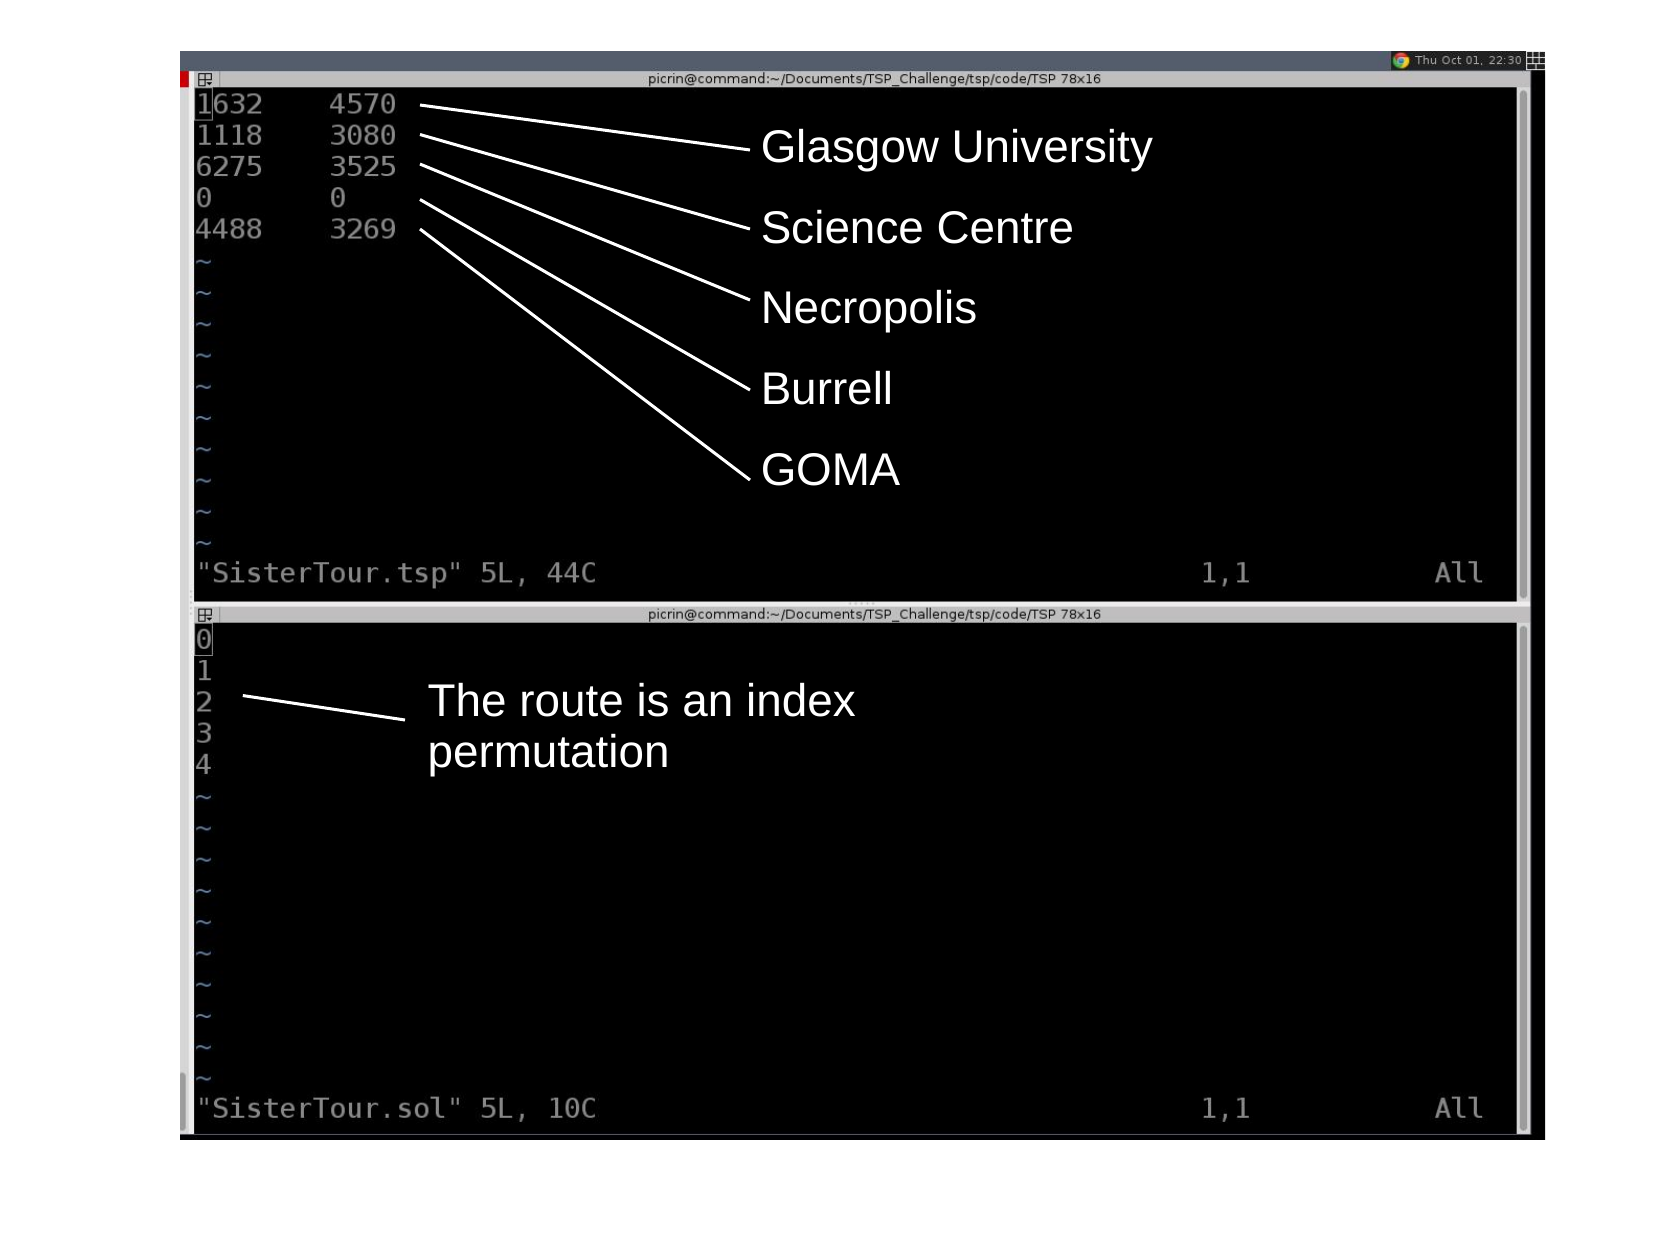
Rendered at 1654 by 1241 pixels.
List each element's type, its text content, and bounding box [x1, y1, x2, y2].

list Glasgow University Science Centre Necropolis Burrell GOMA [690, 120, 1414, 841]
list The route is an index permutation [356, 675, 1081, 1241]
picture [180, 51, 1546, 1140]
